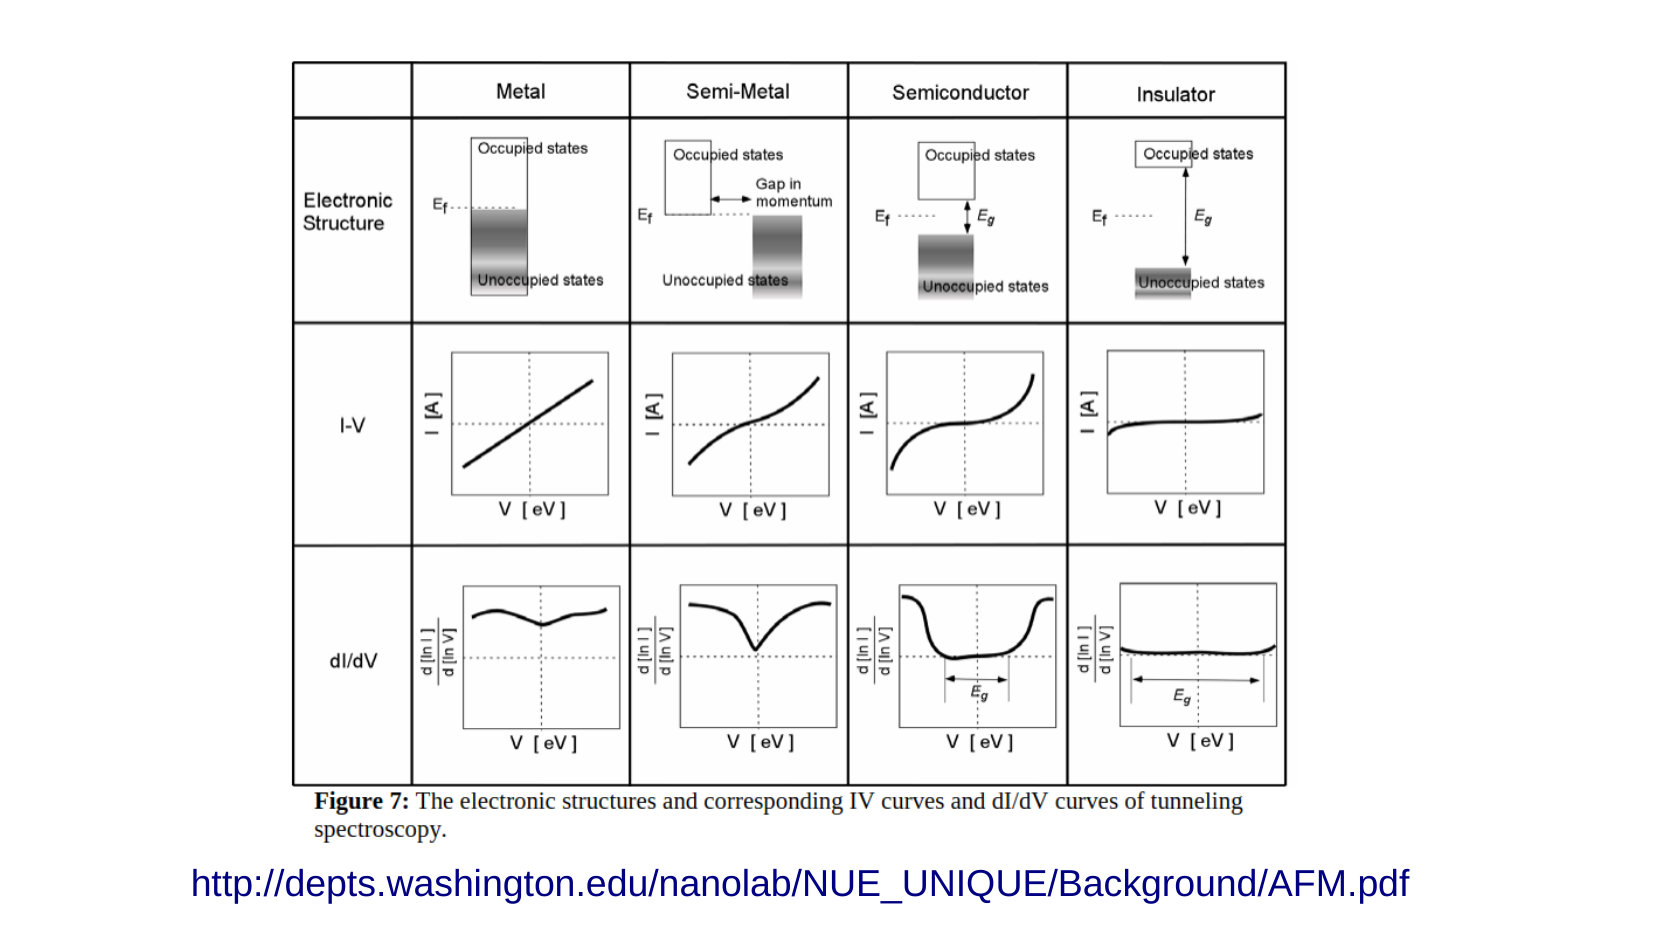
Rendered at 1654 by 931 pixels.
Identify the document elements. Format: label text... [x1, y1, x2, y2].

picture [257, 59, 1351, 851]
text_box http://depts.washington.edu/nanolab/NUE_UNIQUE/Background/AFM.pdf [176, 855, 1426, 912]
